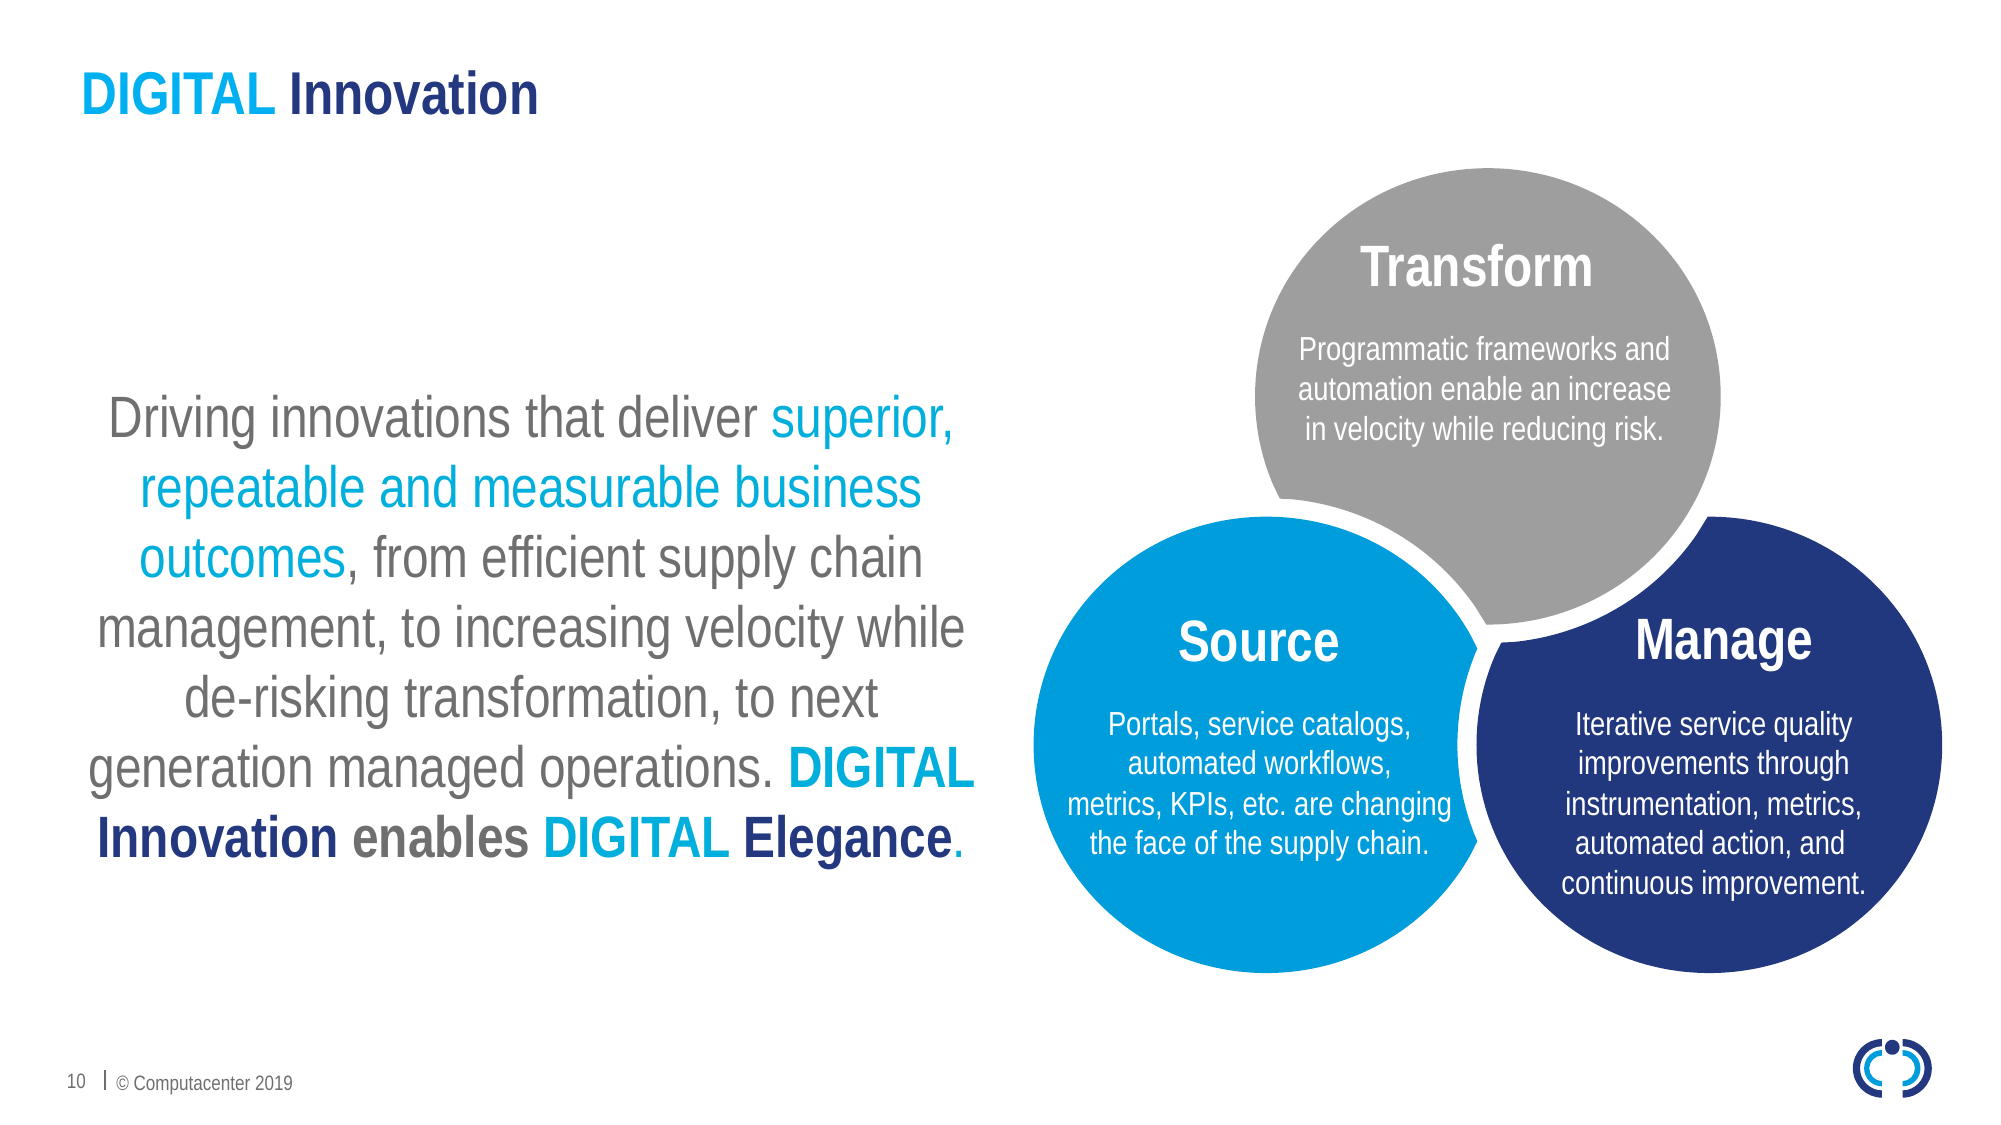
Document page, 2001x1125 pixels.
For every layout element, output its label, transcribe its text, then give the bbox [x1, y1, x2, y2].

text_box [1128, 929, 1404, 974]
text_box [1477, 642, 1943, 832]
text_box Portals, service catalogs, automated workflows, metrics, KPIs, etc. are changing the face of the supply chain. [1043, 694, 1477, 929]
text_box © Computacenter 2019 [116, 1061, 908, 1097]
text_box [1255, 251, 1721, 625]
text_box [1547, 909, 1872, 974]
text_box [1640, 516, 1884, 593]
text_box Programmatic frameworks and automation enable an increase in velocity while reducing risk. [1270, 320, 1700, 455]
text_box Manage [1513, 593, 1935, 684]
text_box Source [1041, 595, 1477, 687]
text_box [1033, 687, 1465, 810]
text_box [1340, 168, 1636, 220]
text_box [1090, 516, 1443, 595]
text_box 10 [66, 1059, 103, 1096]
text_box Driving innovations that deliver superior, repeatable and measurable business outcomes, from efficient supply chain management, to increasing velocity while de-risking transformation, to next generation managed operations. DIGITAL Innovation enables DIGITAL Elegance. [64, 372, 1000, 877]
text_box Transform [1300, 220, 1668, 311]
text_box Iterative service quality improvements through instrumentation, metrics, automated action, and continuous improvement. [1494, 694, 1935, 909]
title DIGITAL Innovation [66, 54, 1851, 127]
